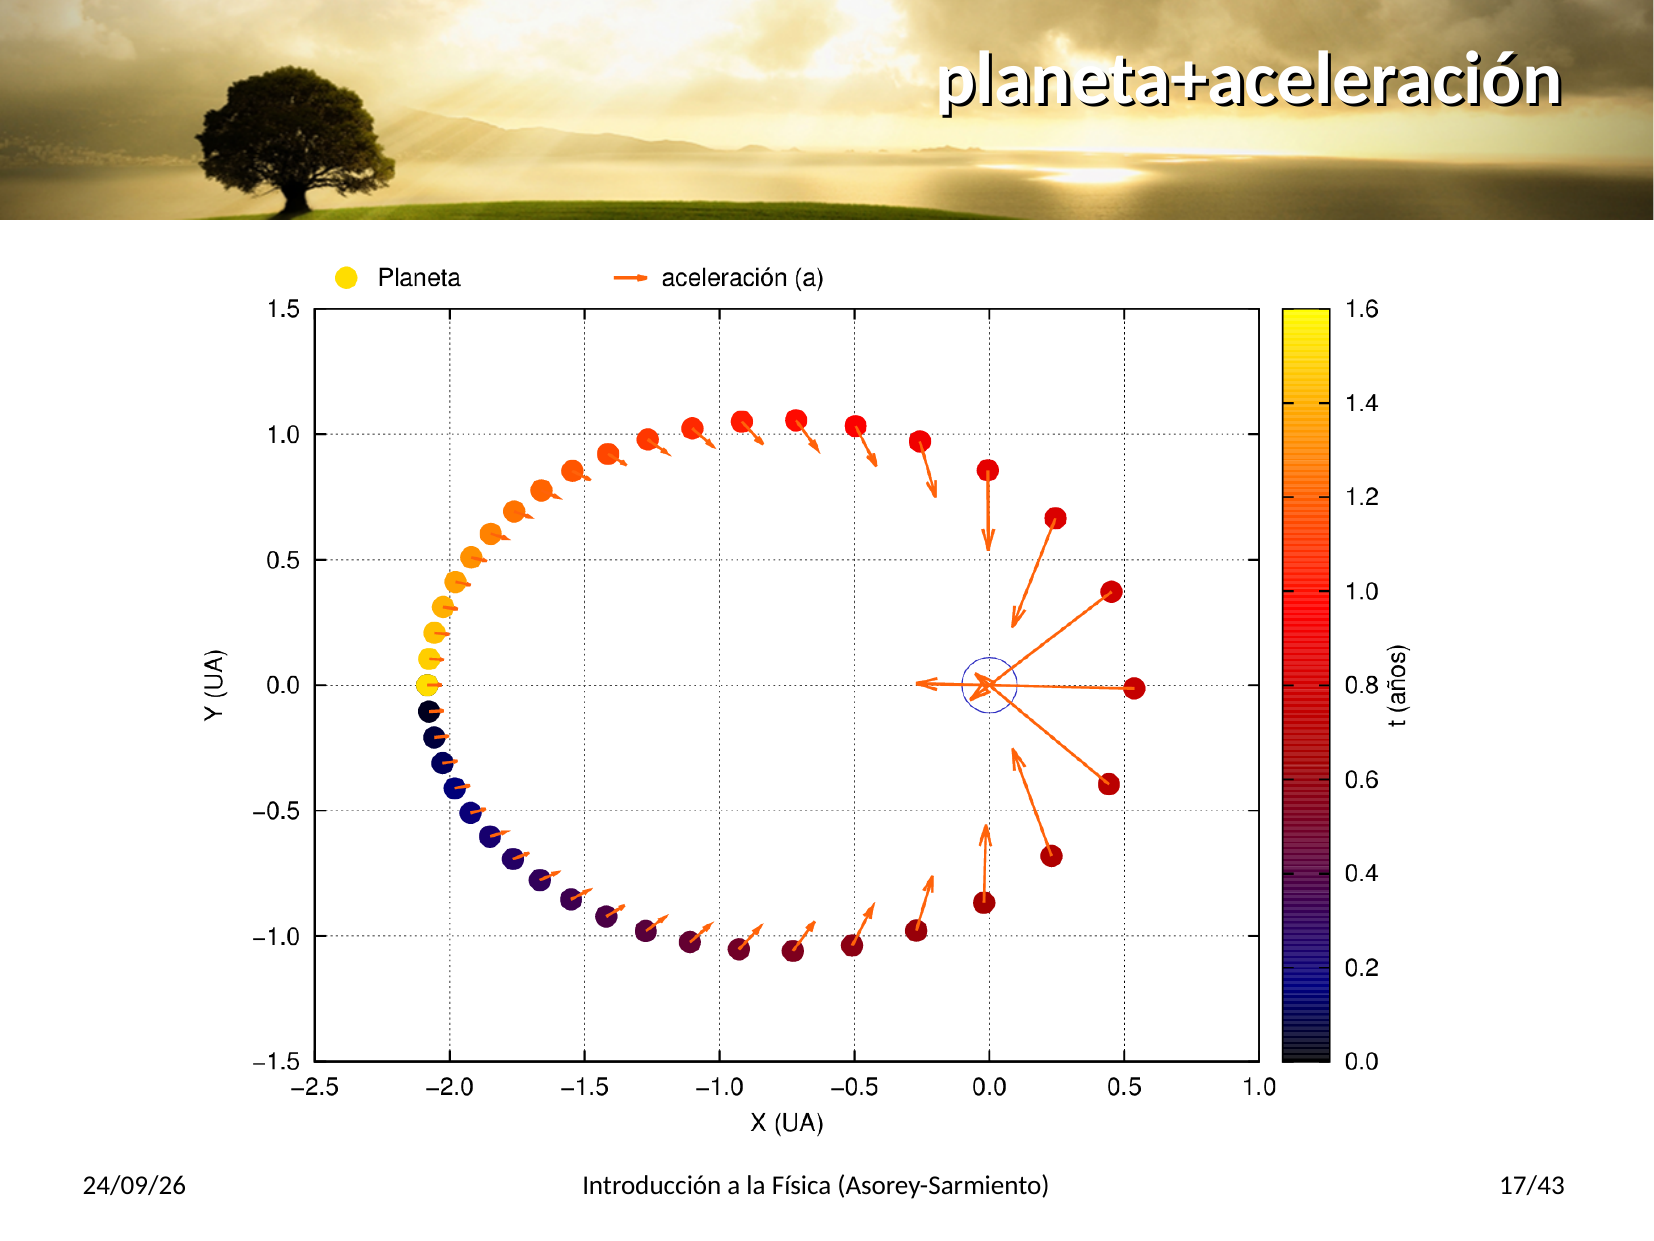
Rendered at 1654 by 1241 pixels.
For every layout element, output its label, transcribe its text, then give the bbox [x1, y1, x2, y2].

title planeta+aceleración [75, 19, 1564, 151]
picture [0, 0, 1654, 220]
picture [194, 254, 1459, 1141]
